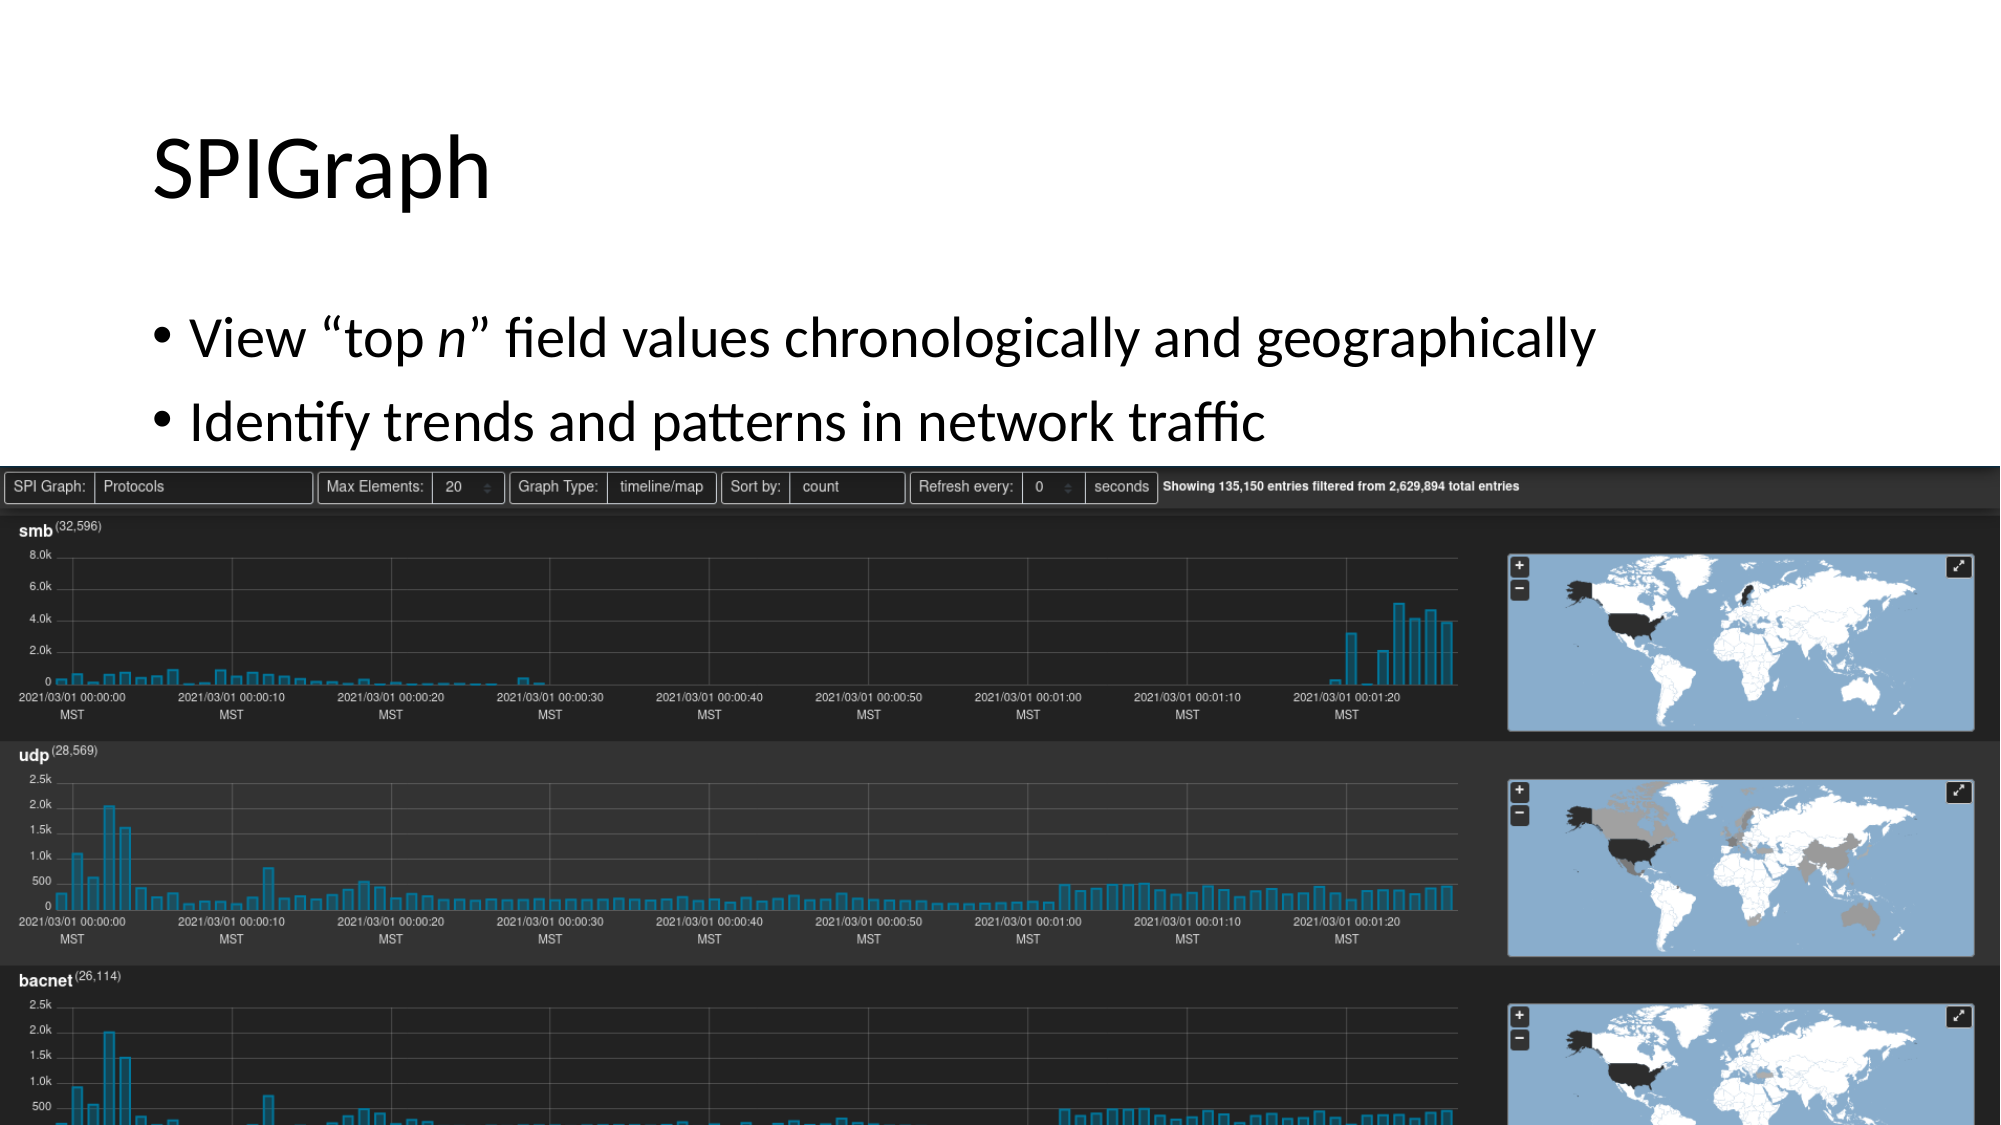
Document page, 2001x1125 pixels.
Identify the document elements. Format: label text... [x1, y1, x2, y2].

picture [1157, 1118, 1163, 1125]
picture [361, 1111, 367, 1125]
picture [1205, 1113, 1211, 1125]
picture [1444, 1113, 1450, 1125]
picture [123, 1060, 128, 1125]
picture [107, 1034, 112, 1125]
picture [1110, 1111, 1115, 1125]
list View “top n” field values chronologically and geographically Identify trends and patterns in network traffic [137, 299, 1863, 466]
picture [1142, 1111, 1147, 1125]
picture [1094, 1116, 1099, 1125]
picture [1269, 1116, 1274, 1125]
picture [75, 1089, 80, 1125]
title SPIGraph [137, 59, 1863, 278]
picture [1317, 1114, 1322, 1125]
picture [1126, 1112, 1131, 1125]
picture [1380, 1117, 1386, 1125]
picture [1221, 1116, 1226, 1125]
picture [1062, 1112, 1067, 1125]
picture [0, 466, 2000, 1125]
picture [377, 1116, 383, 1125]
picture [266, 1098, 271, 1125]
picture [1428, 1115, 1433, 1125]
picture [1396, 1117, 1402, 1125]
picture [91, 1107, 96, 1125]
